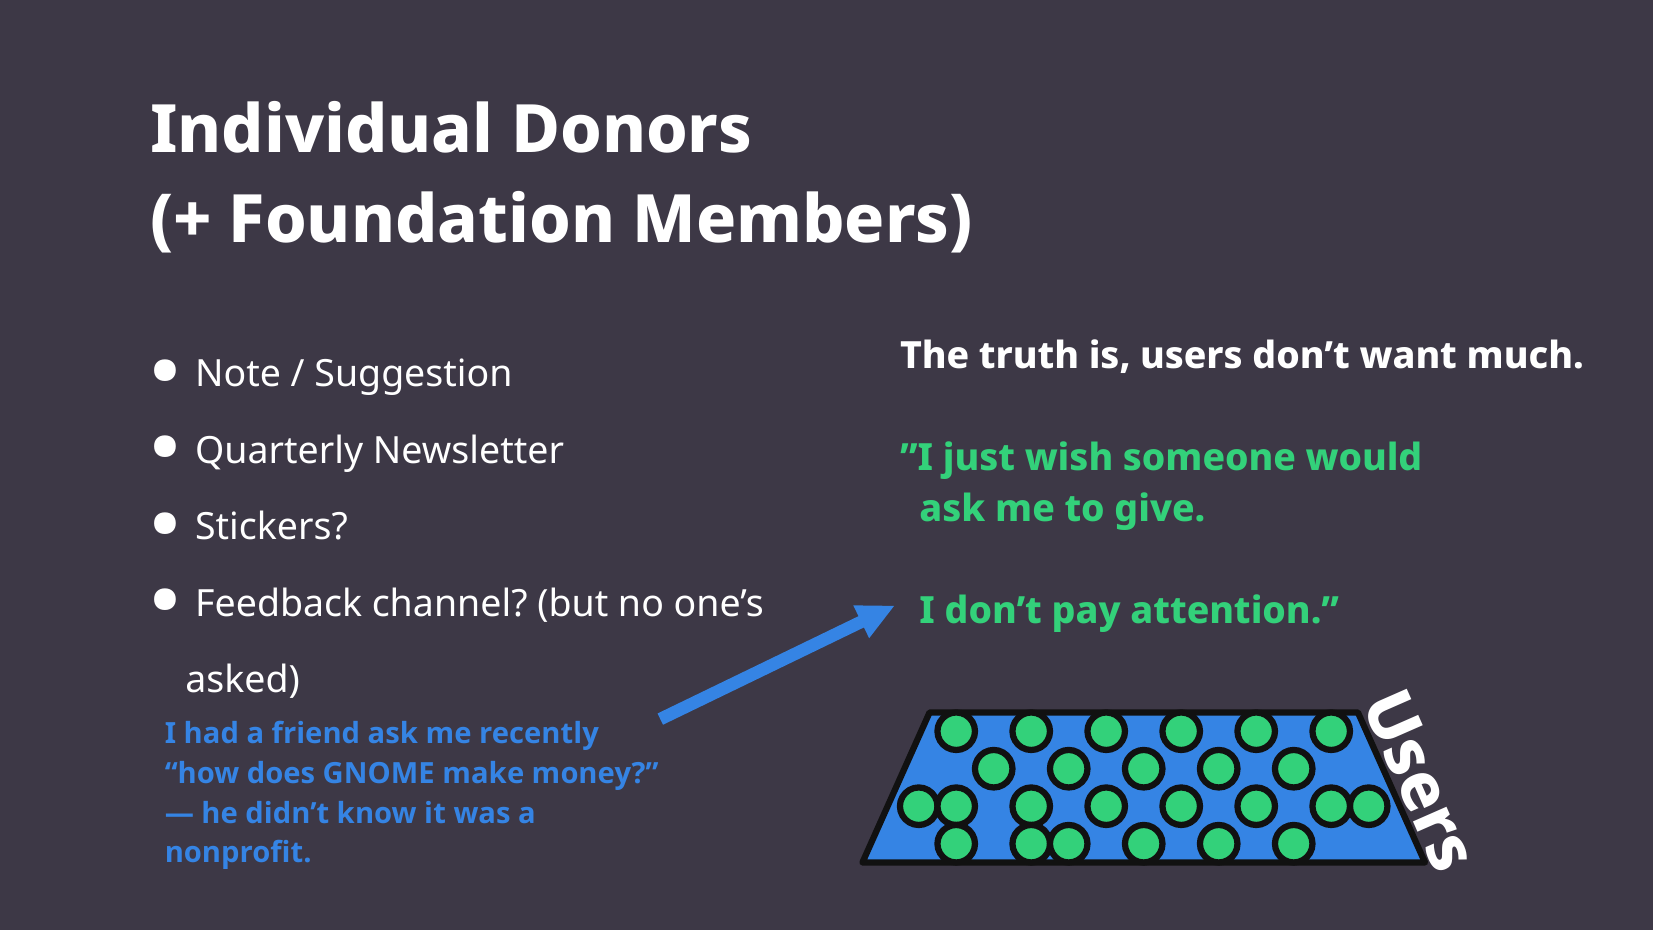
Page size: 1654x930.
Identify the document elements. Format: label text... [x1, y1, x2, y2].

title The truth is, users don’t want much. ”I just wish someone would ask me to give. I don’t pay attention.” [900, 328, 1613, 601]
text_box I had a friend ask me recently “how does GNOME make money?” — he didn’t know it was a nonprofit. [150, 705, 676, 930]
text_box Note / Suggestion Quarterly Newsletter Stickers? Feedback channel? (but no one’s asked) [150, 321, 863, 638]
title Users [1321, 628, 1516, 930]
title Individual Donors (+ Foundation Members) [150, 20, 1050, 263]
text_box [862, 712, 1409, 863]
